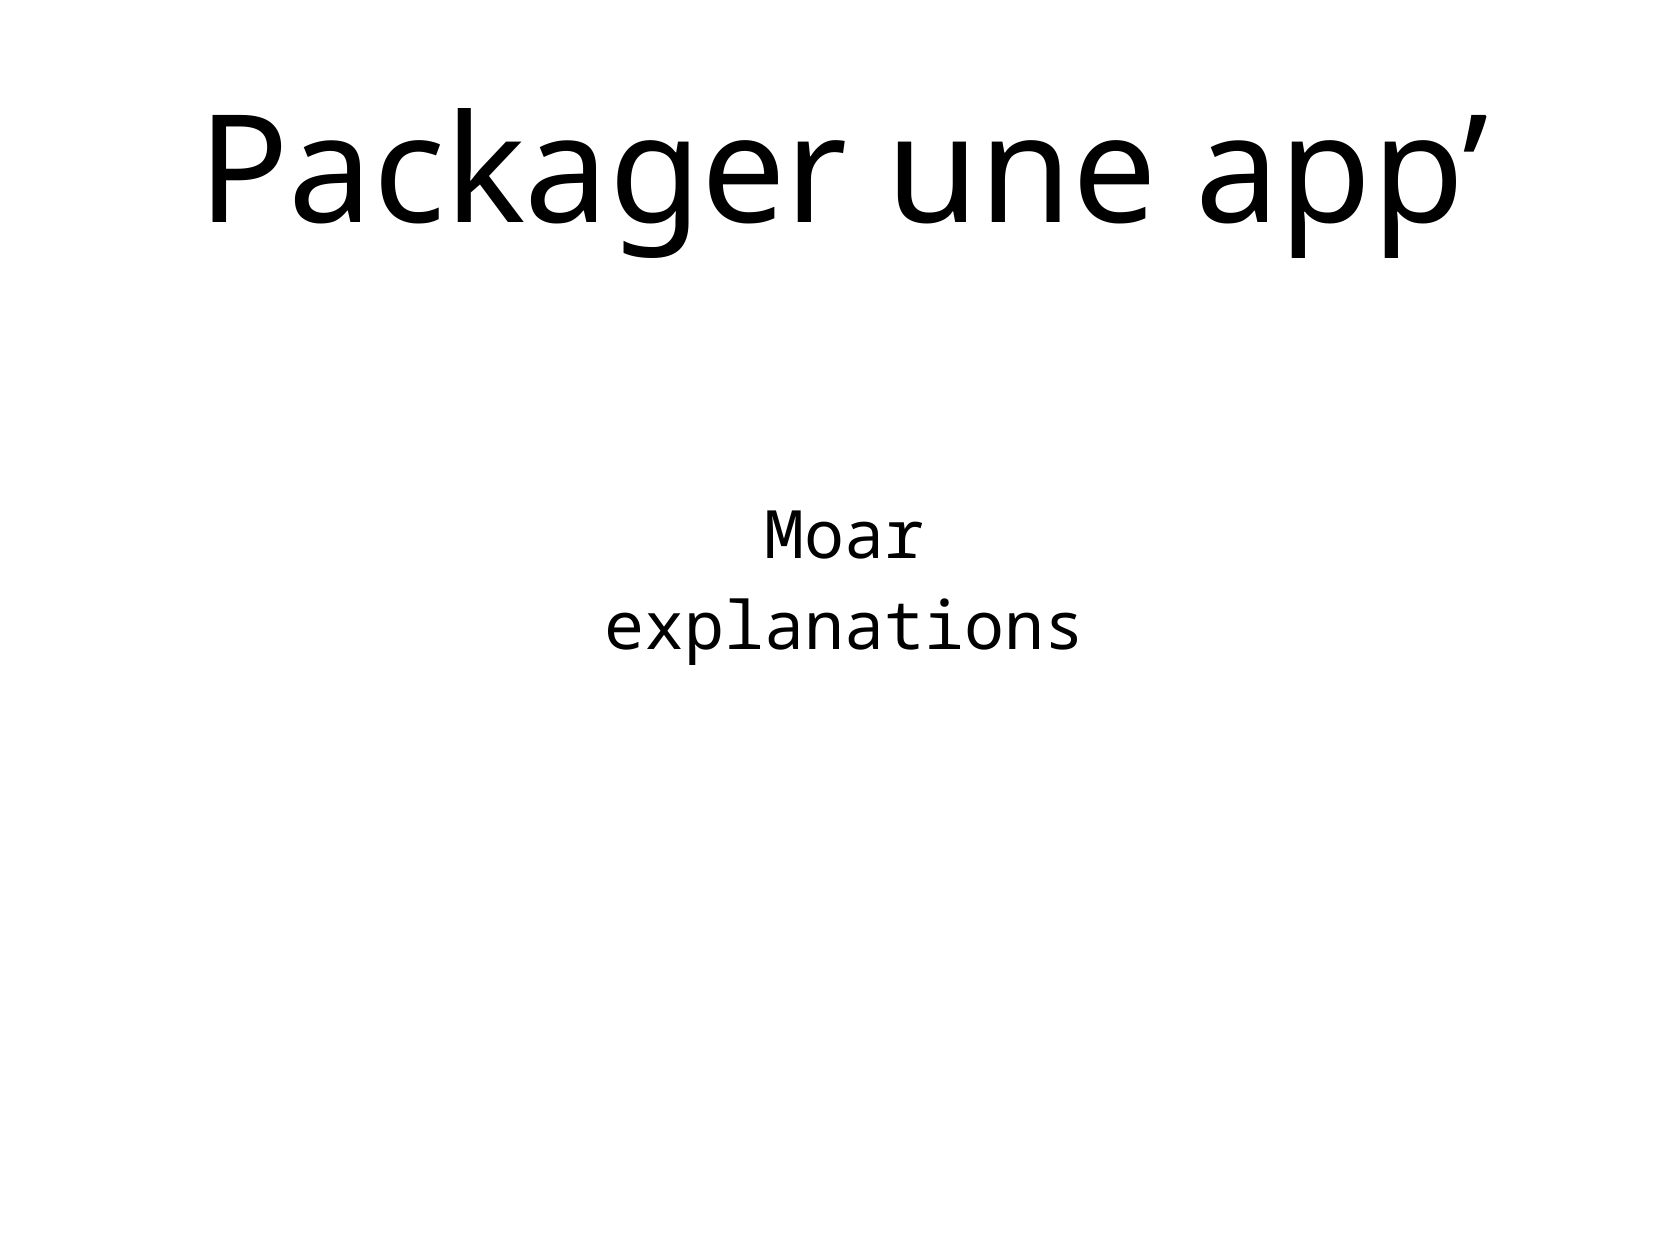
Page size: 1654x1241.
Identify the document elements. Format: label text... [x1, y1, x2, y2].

title Packager une app’ [82, 61, 1606, 269]
text_box Moar explanations [0, 480, 1654, 851]
